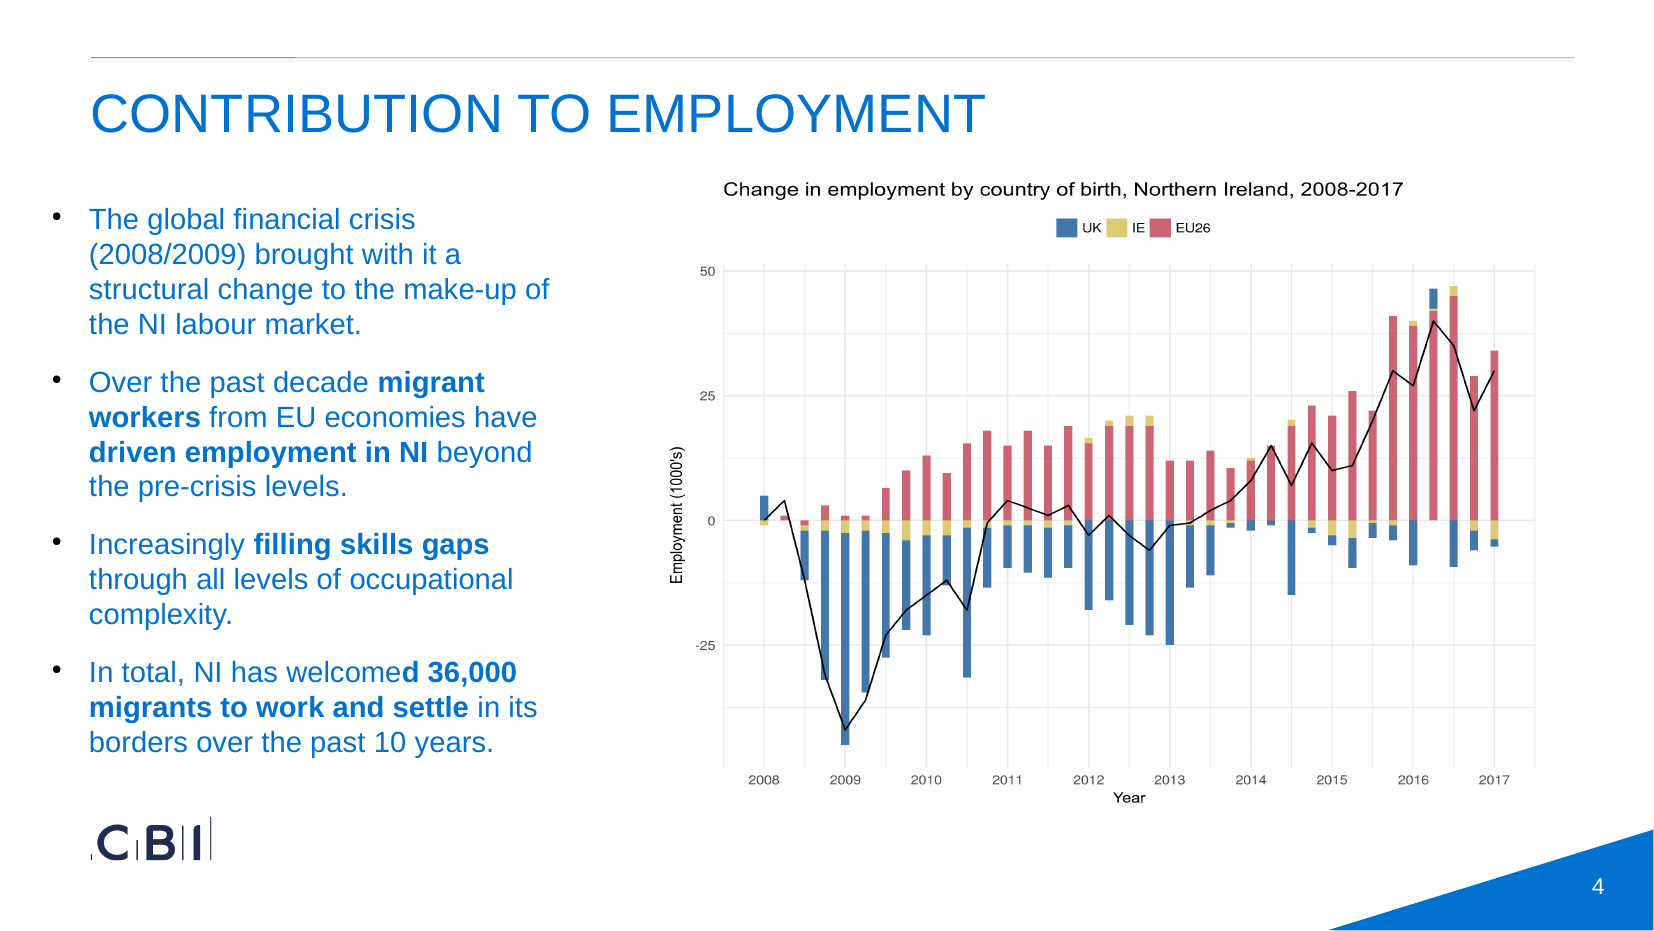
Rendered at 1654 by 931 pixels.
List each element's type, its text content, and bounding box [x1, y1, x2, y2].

picture [90, 816, 212, 861]
title Contribution to employment [90, 78, 1575, 175]
text_box The global financial crisis (2008/2009) brought with it a structural change to the make-up of the NI labour market. Over the past decade migrant workers from EU economies have driven employment in NI beyond the pre-crisis levels. Increasingly filling skills gaps through all levels of occupational complexity. In total, NI has welcomed 36,000 migrants to work and settle in its borders over the past 10 years. [39, 200, 559, 772]
picture [661, 174, 1544, 811]
